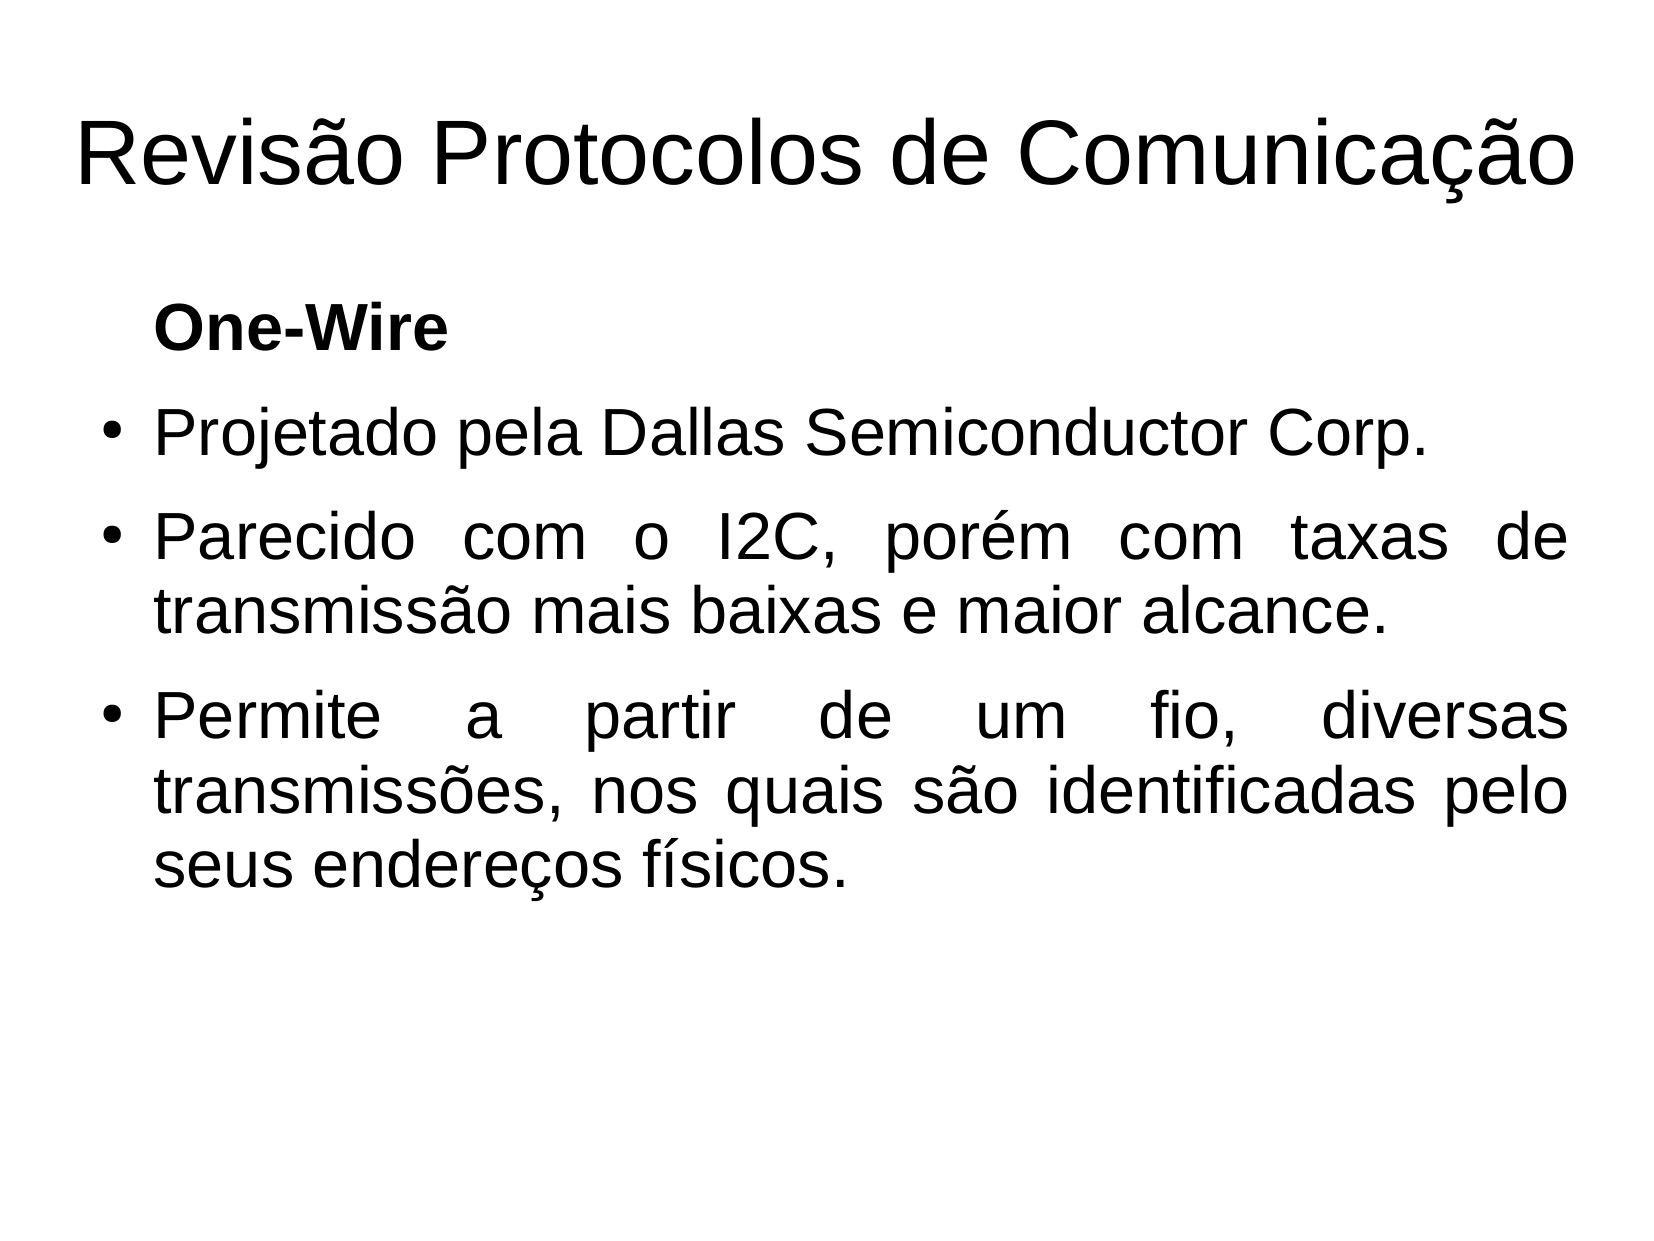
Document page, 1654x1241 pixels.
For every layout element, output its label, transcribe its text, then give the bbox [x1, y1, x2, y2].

list One-Wire Projetado pela Dallas Semiconductor Corp. Parecido com o I2C, porém com taxas de transmissão mais baixas e maior alcance. Permite a partir de um fio, diversas transmissões, nos quais são identificadas pelo seus endereços físicos. [82, 290, 1571, 1010]
title Revisão Protocolos de Comunicação [29, 49, 1625, 257]
